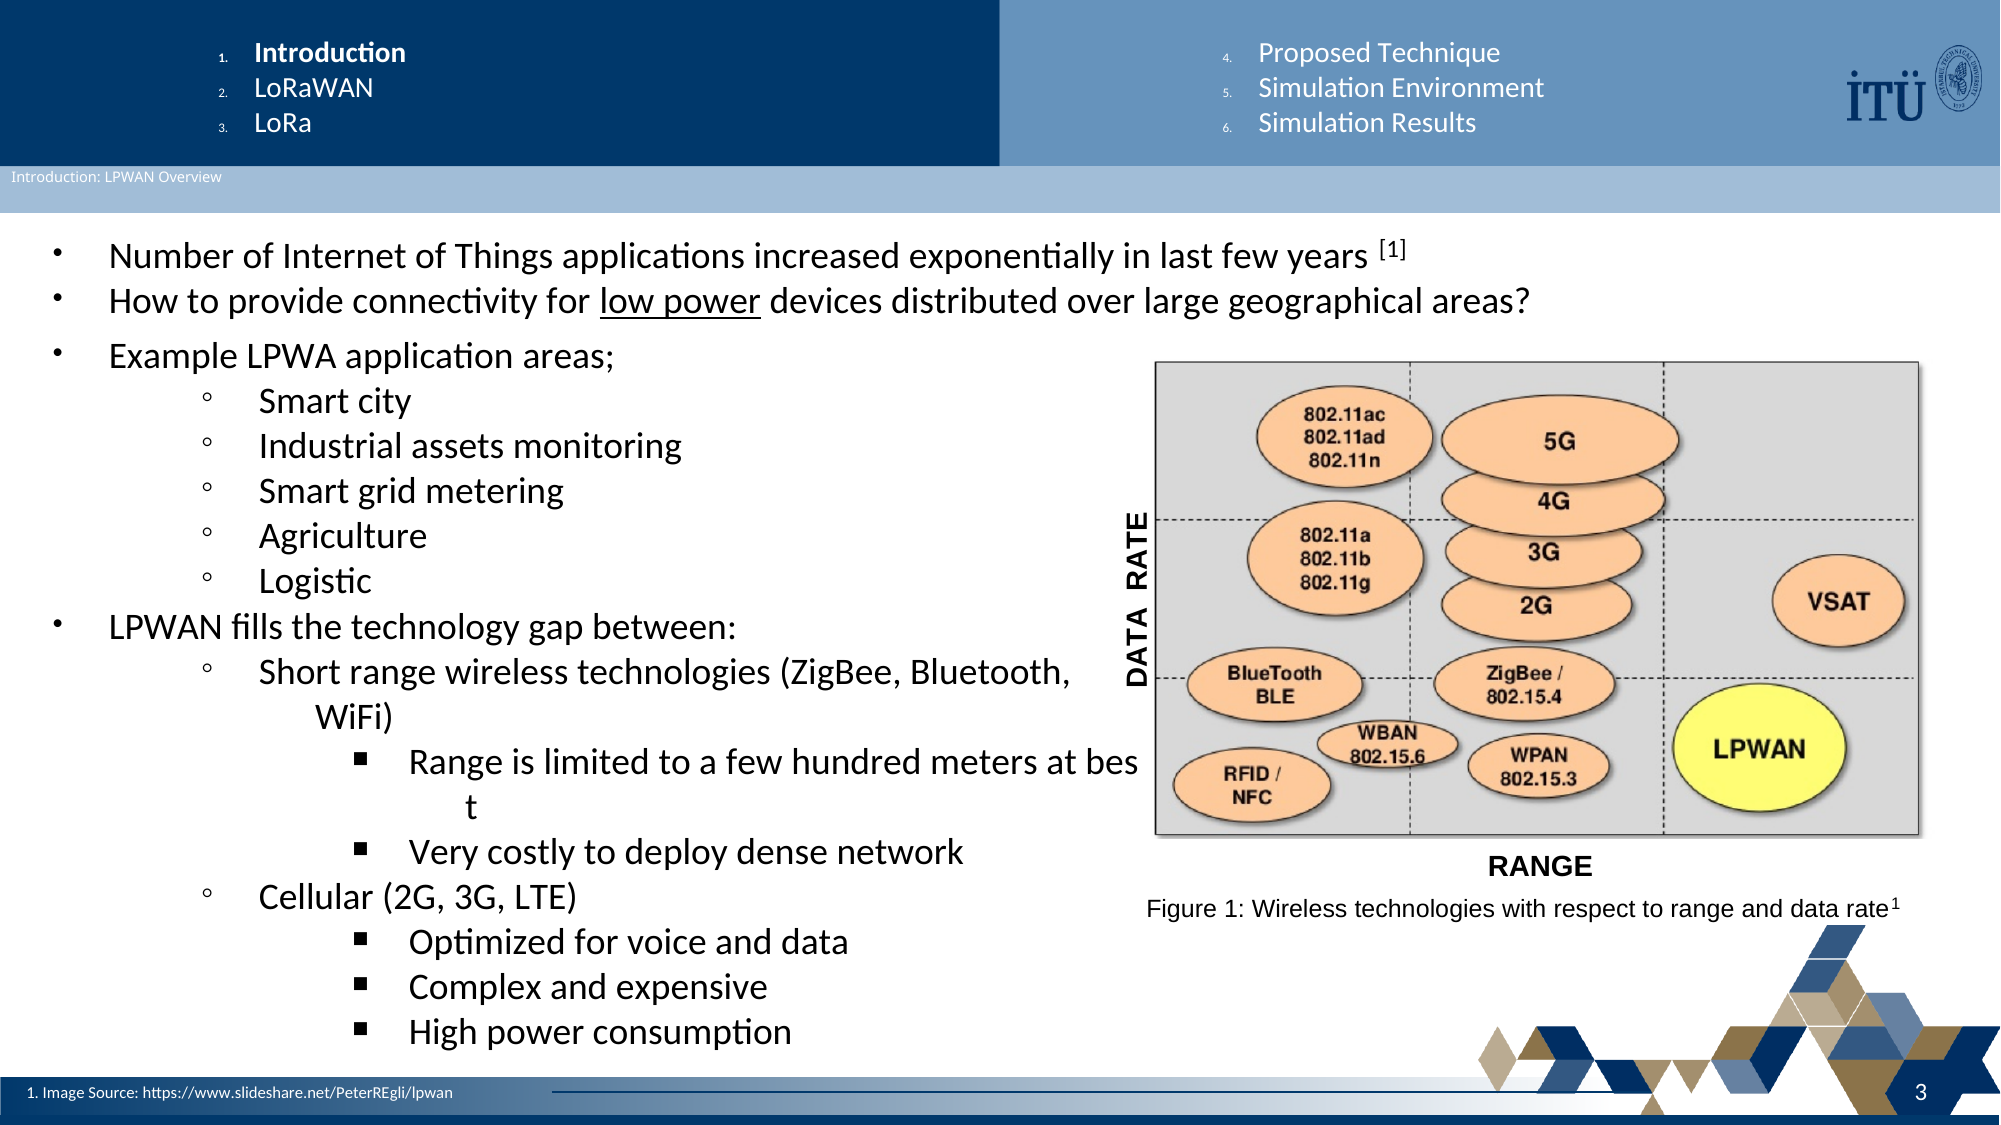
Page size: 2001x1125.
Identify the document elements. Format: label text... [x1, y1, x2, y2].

picture [1151, 354, 1936, 839]
text_box Figure 1: Wireless technologies with respect to range and data rate1 [1159, 877, 1928, 961]
text_box DATA RATE [1102, 366, 1151, 834]
text_box Introduction LoRaWAN LoRa [11, 25, 901, 133]
text_box RANGE [1158, 832, 1923, 881]
list 1. Image Source: https://www.slideshare.net/PeterREgli/lpwan [11, 1076, 596, 1125]
text_box LPWAN fills the technology gap between: Short range wireless technologies (ZigBee, Bluetooth, WiFi) Range is limited to a few hundred meters at best Very costly to deploy dense network Cellular (2G, 3G, LTE) Optimized for voice and data Complex and expensive High power consumption [0, 586, 1159, 982]
text_box Example LPWA application areas; Smart city Industrial assets monitoring Smart grid metering Agriculture Logistic [0, 315, 1088, 586]
slide_number 3 [1880, 1059, 1962, 1122]
text_box Number of Internet of Things applications increased exponentially in last few years [1] How to provide connectivity for low power devices distributed over large geographical areas? [0, 223, 1980, 333]
text_box Proposed Technique Simulation Environment Simulation Results [1015, 25, 1842, 133]
list Introduction: LPWAN Overview [11, 162, 1992, 212]
